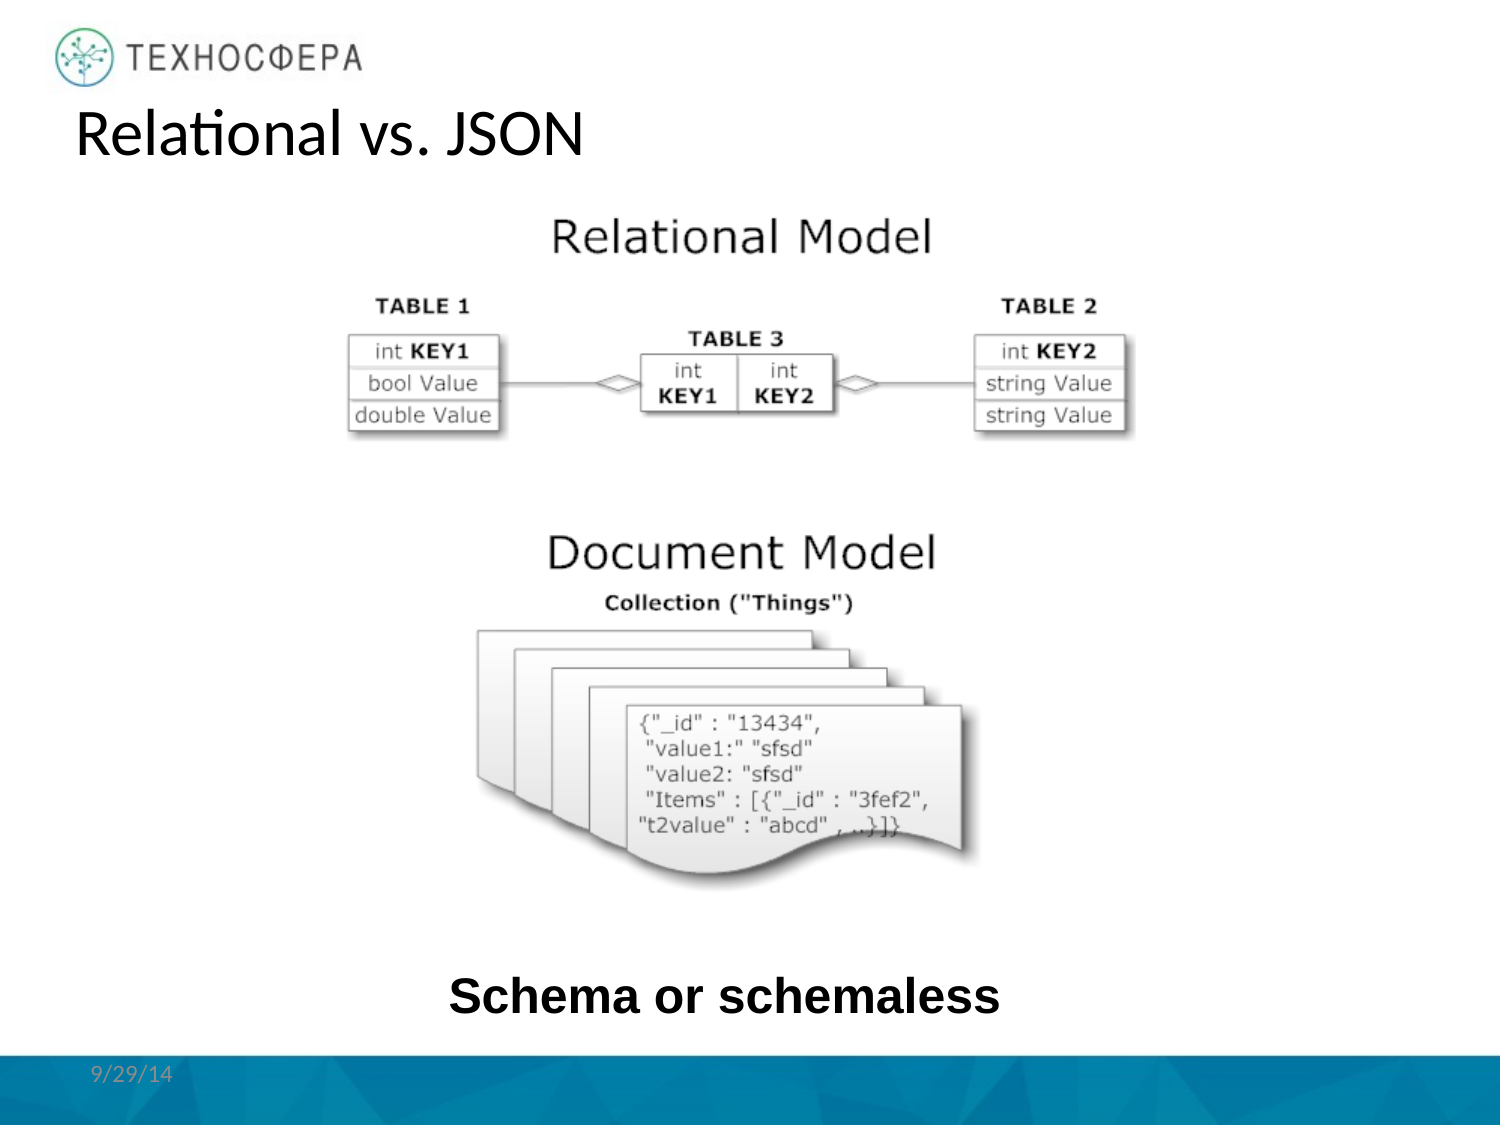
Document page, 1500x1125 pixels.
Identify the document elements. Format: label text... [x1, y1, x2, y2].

text_box Schema or schemaless [433, 961, 1017, 1033]
picture [0, 0, 1500, 1057]
title Relational vs. JSON [75, 45, 1425, 233]
